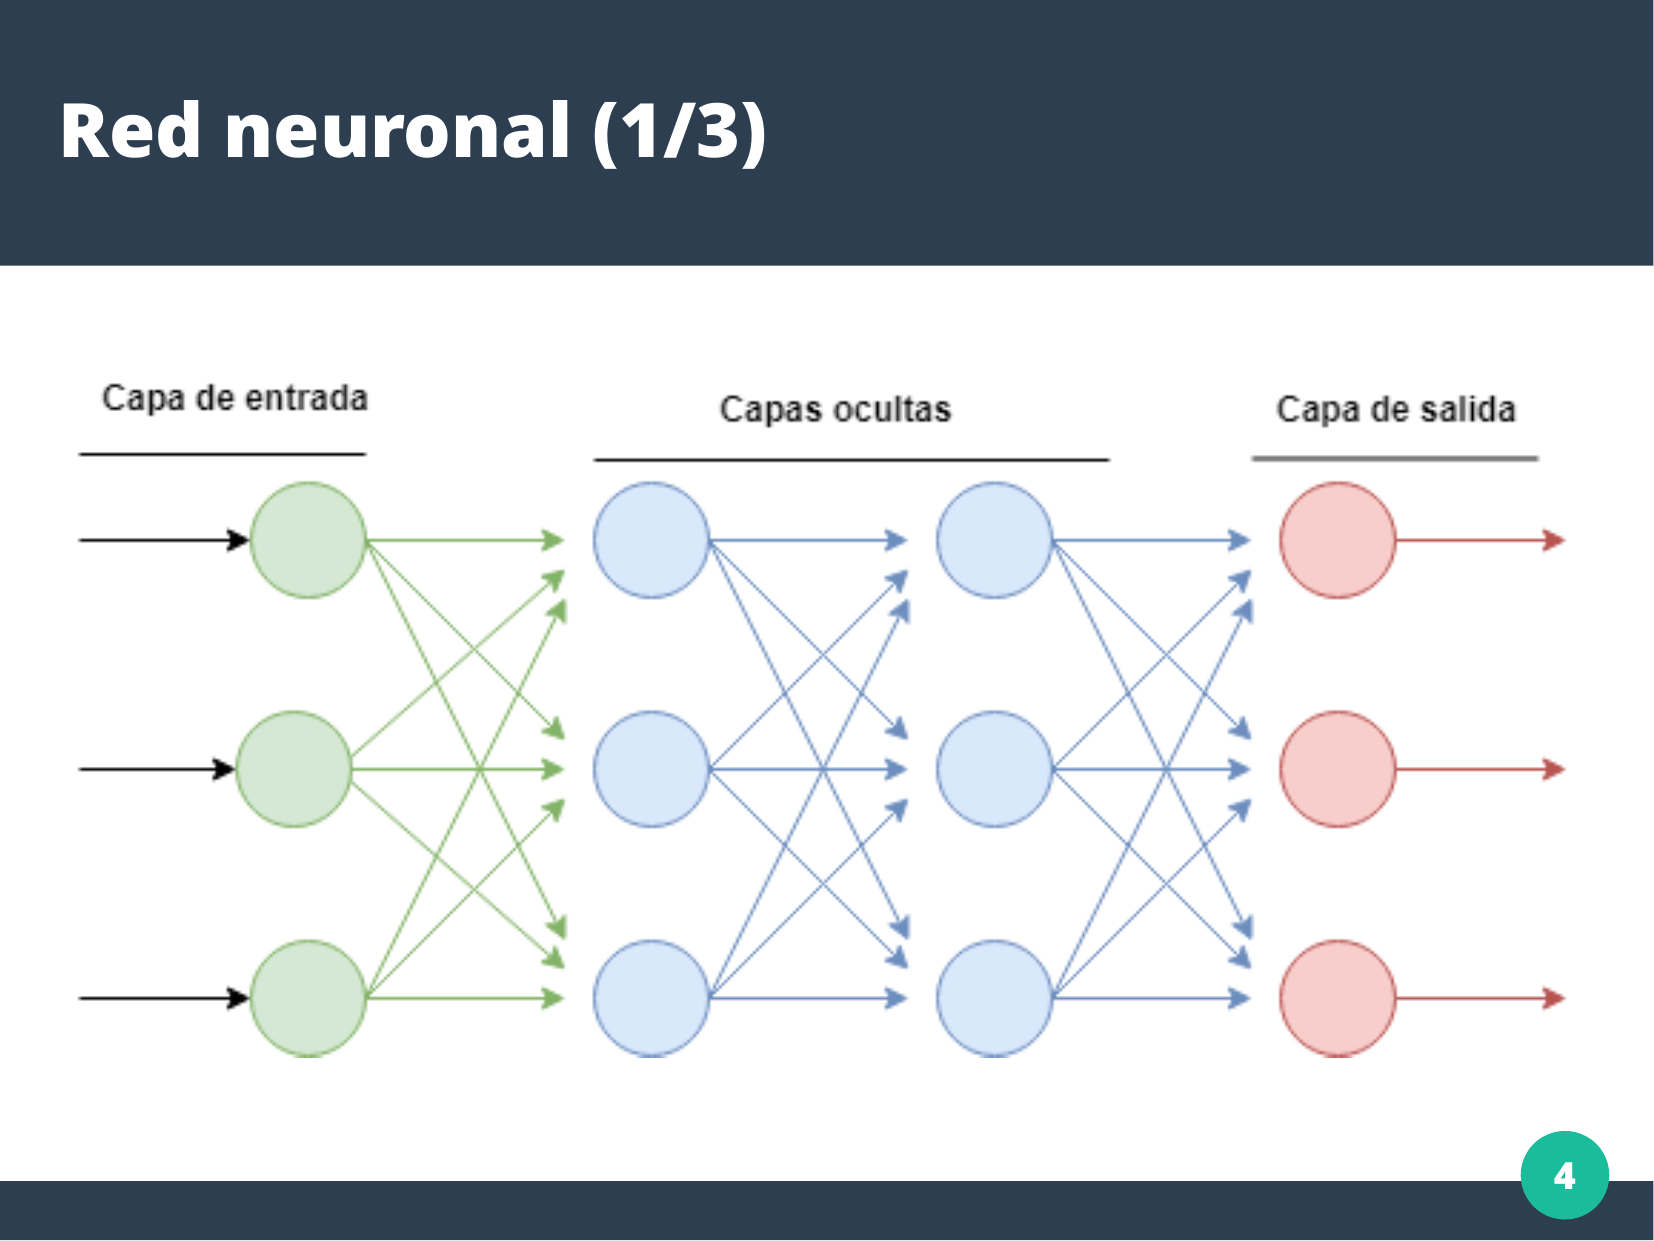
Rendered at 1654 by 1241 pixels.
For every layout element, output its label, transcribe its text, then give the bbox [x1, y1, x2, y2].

title Red neuronal (1/3) [59, 49, 1595, 207]
picture [59, 368, 1595, 1058]
